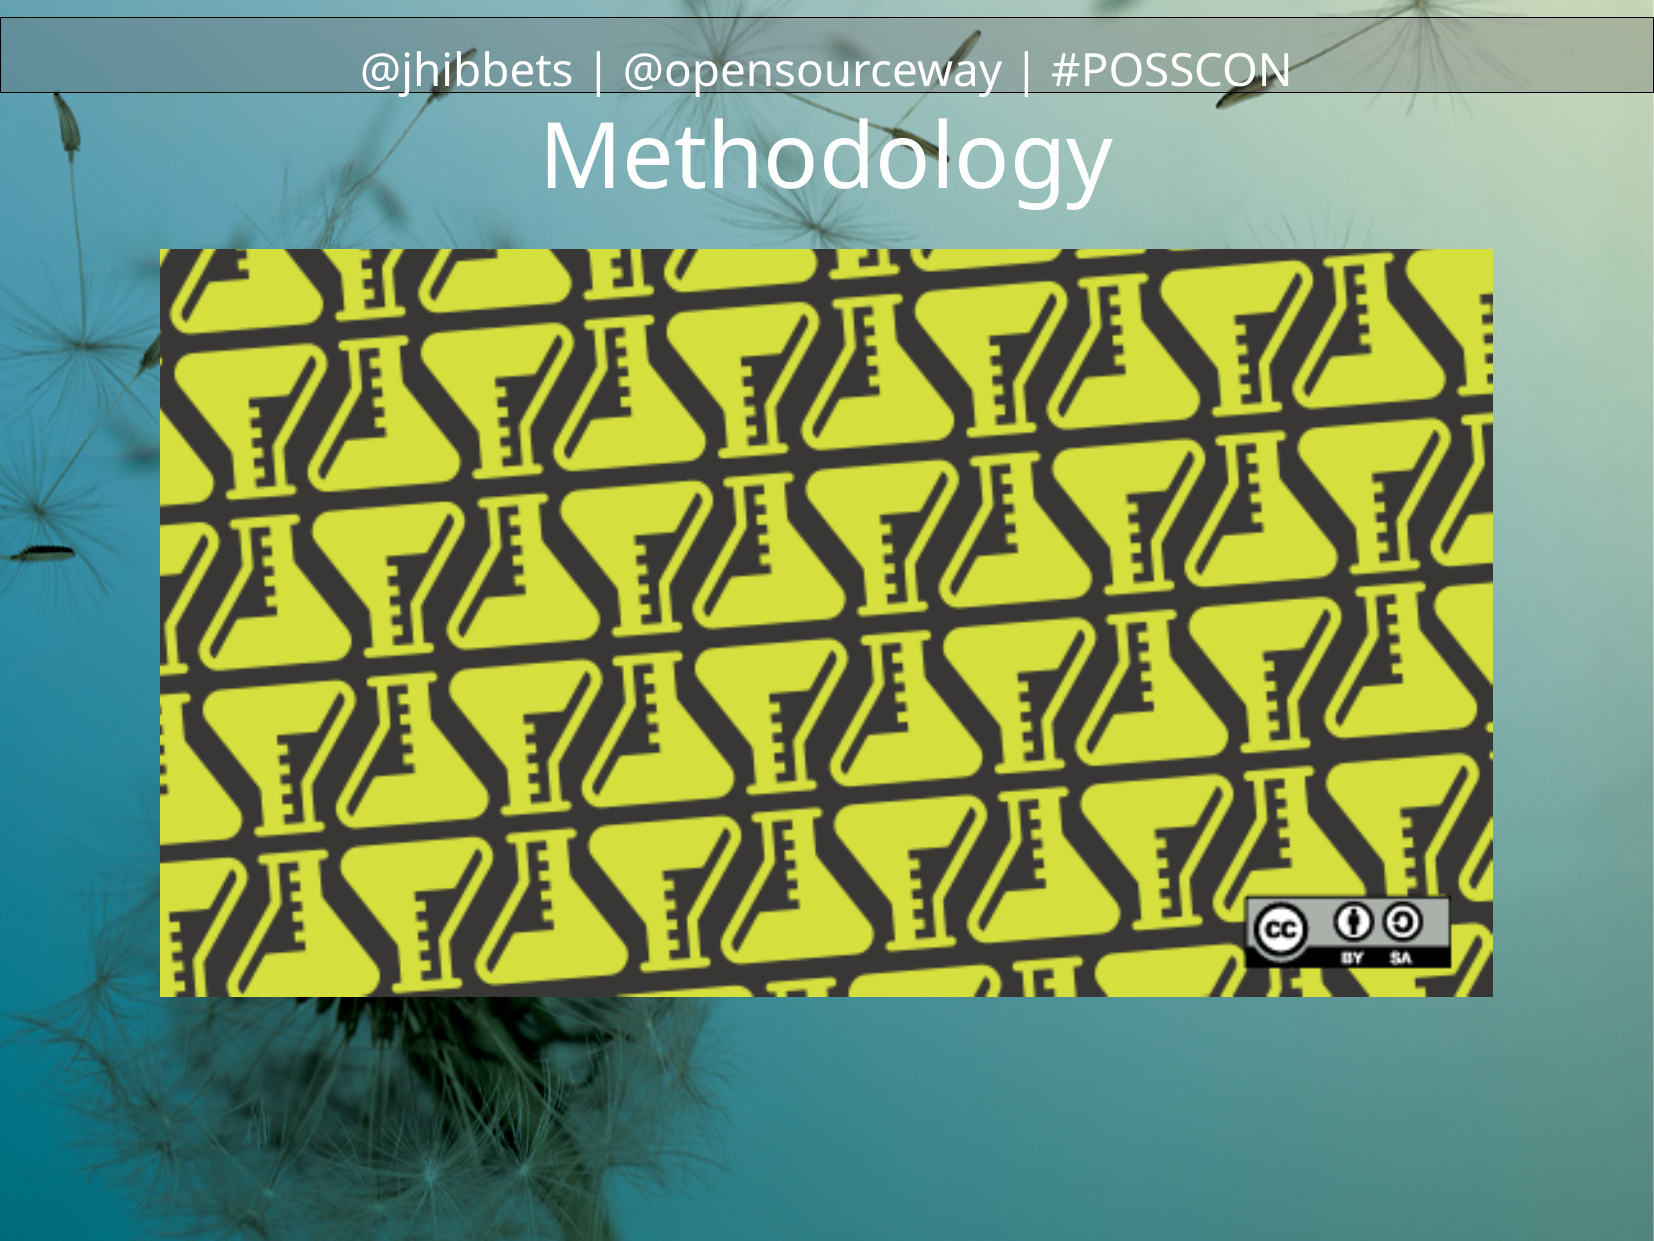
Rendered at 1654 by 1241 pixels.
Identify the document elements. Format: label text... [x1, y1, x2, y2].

title Methodology [82, 49, 1571, 257]
picture [0, 93, 1654, 1241]
picture [0, 0, 1654, 17]
